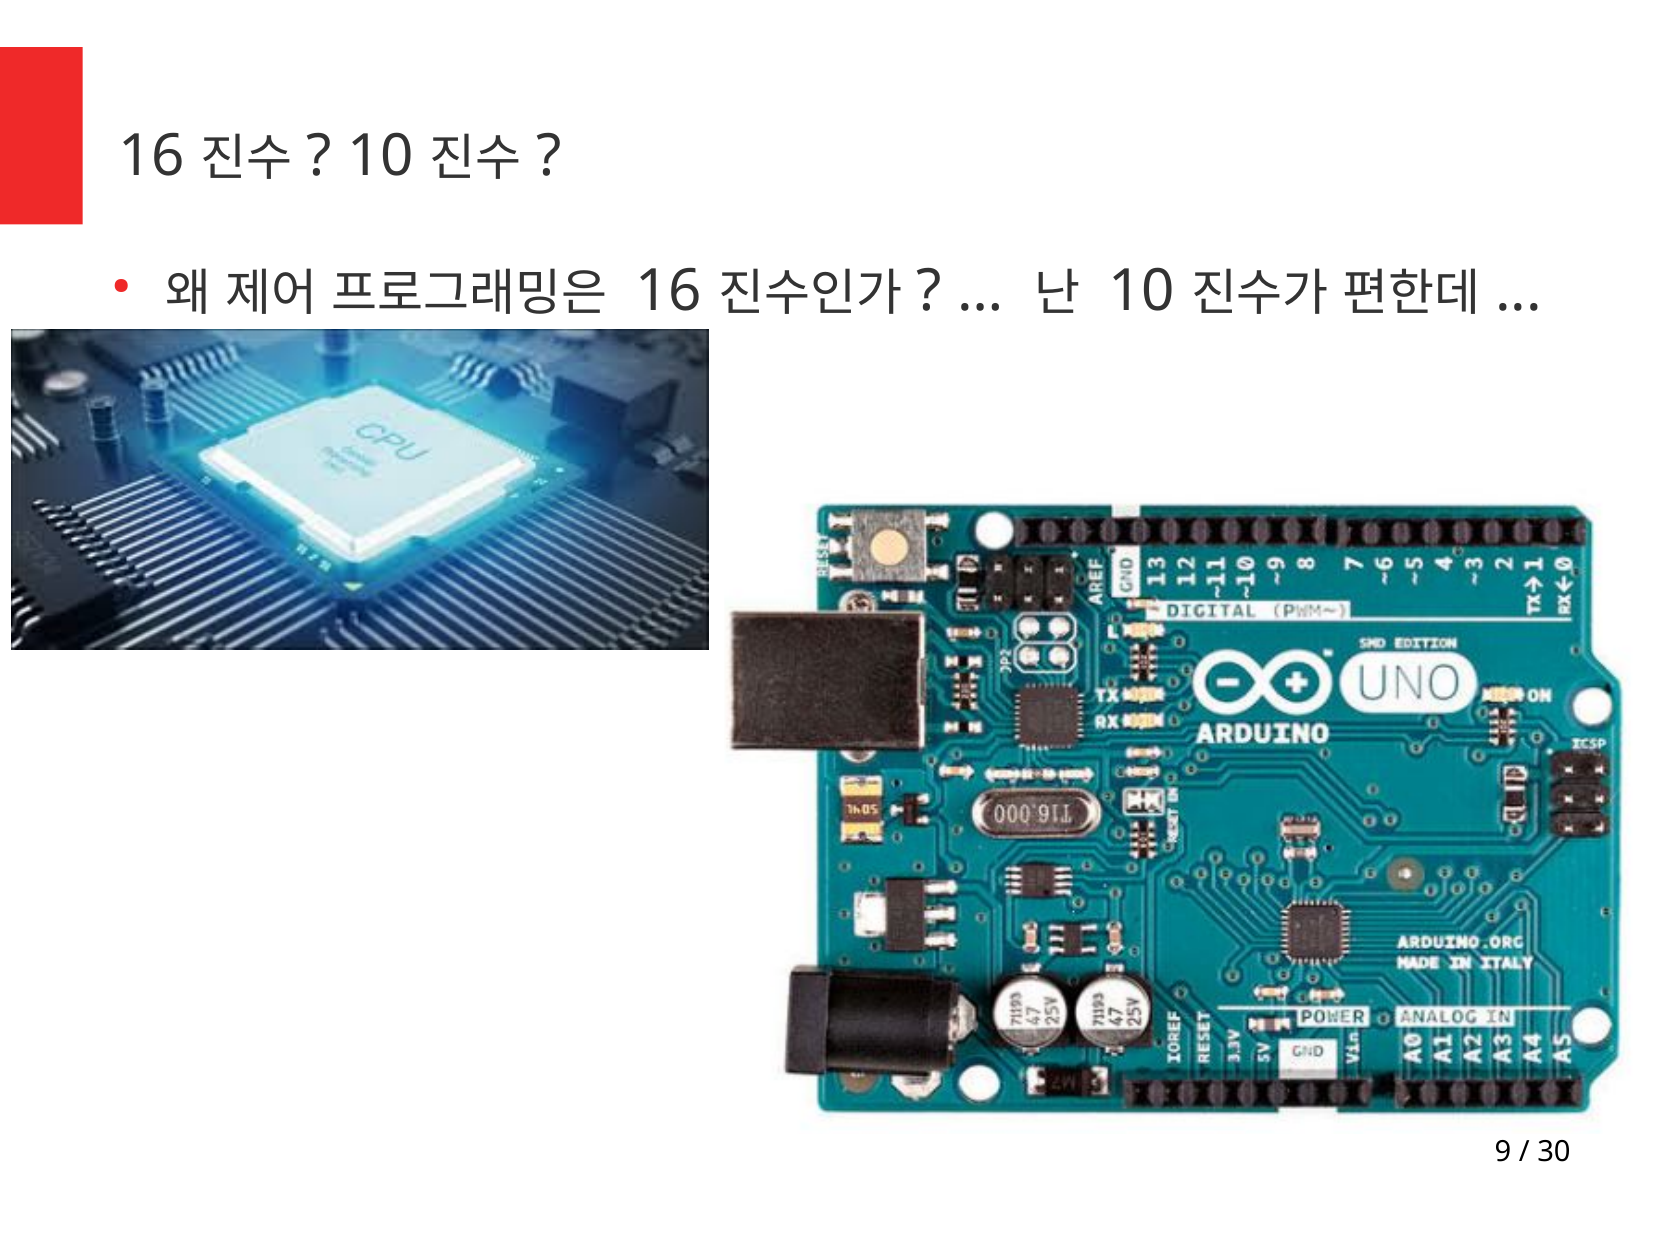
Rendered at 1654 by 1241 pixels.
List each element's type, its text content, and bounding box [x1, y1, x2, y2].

list 왜 제어 프로그래밍은 16진수인가? … 난 10진수가 편한데... [94, 248, 1642, 1182]
picture [724, 484, 1645, 1134]
title 16진수? 10진수? [118, 49, 1571, 257]
picture [11, 329, 709, 650]
